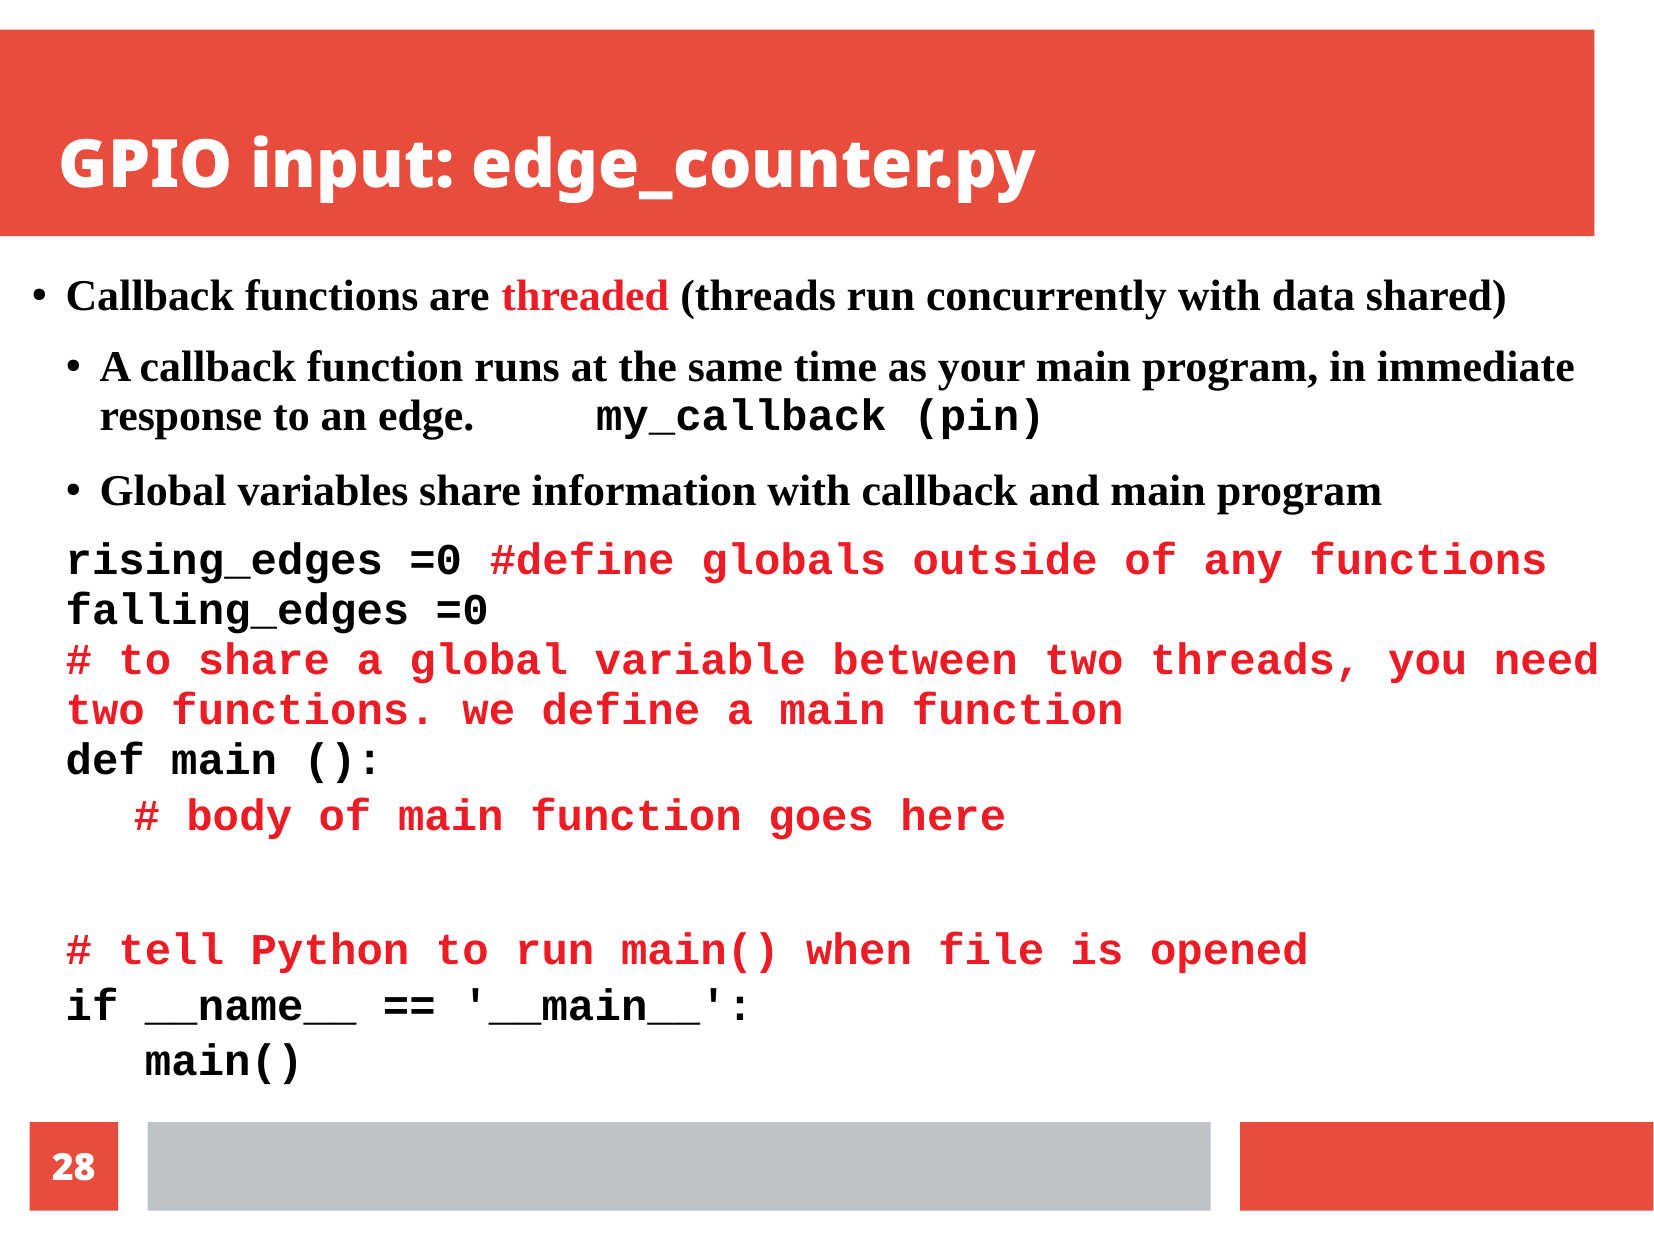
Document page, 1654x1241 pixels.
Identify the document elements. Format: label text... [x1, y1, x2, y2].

list Callback functions are threaded (threads run concurrently with data shared) A callback function runs at the same time as your main program, in immediate response to an edge. my_callback (pin) Global variables share information with callback and main program rising_edges =0 #define globals outside of any functions falling_edges =0 # to share a global variable between two threads, you need two functions. we define a main function def main (): # body of main function goes here # tell Python to run main() when file is opened if __name__ == '__main__': main() [31, 271, 1619, 1090]
title GPIO input: edge_counter.py [59, 59, 1595, 207]
